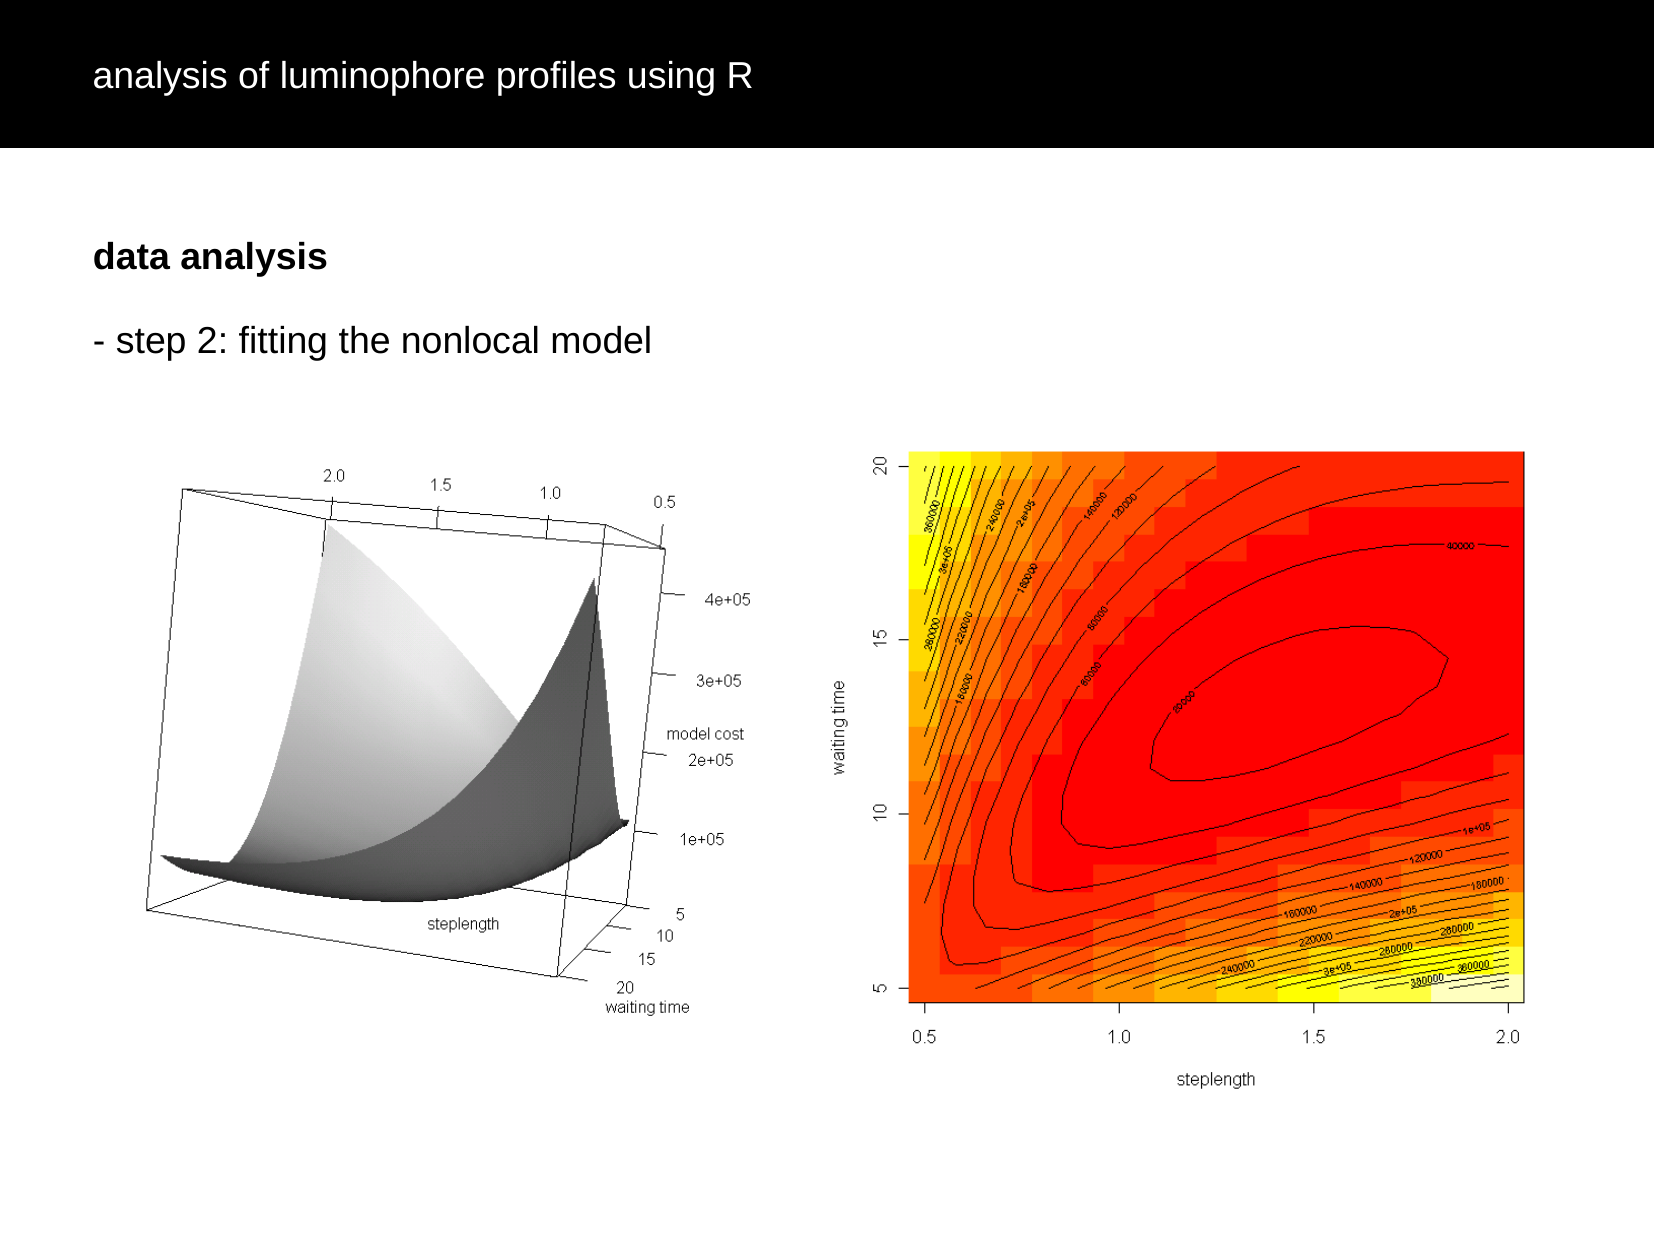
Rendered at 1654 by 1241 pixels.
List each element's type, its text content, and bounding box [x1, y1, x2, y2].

text_box [0, 0, 1654, 148]
text_box analysis of luminophore profiles using R [77, 46, 769, 104]
picture [123, 447, 762, 1028]
picture [822, 365, 1569, 1111]
text_box data analysis - step 2: fitting the nonlocal model [78, 228, 668, 413]
